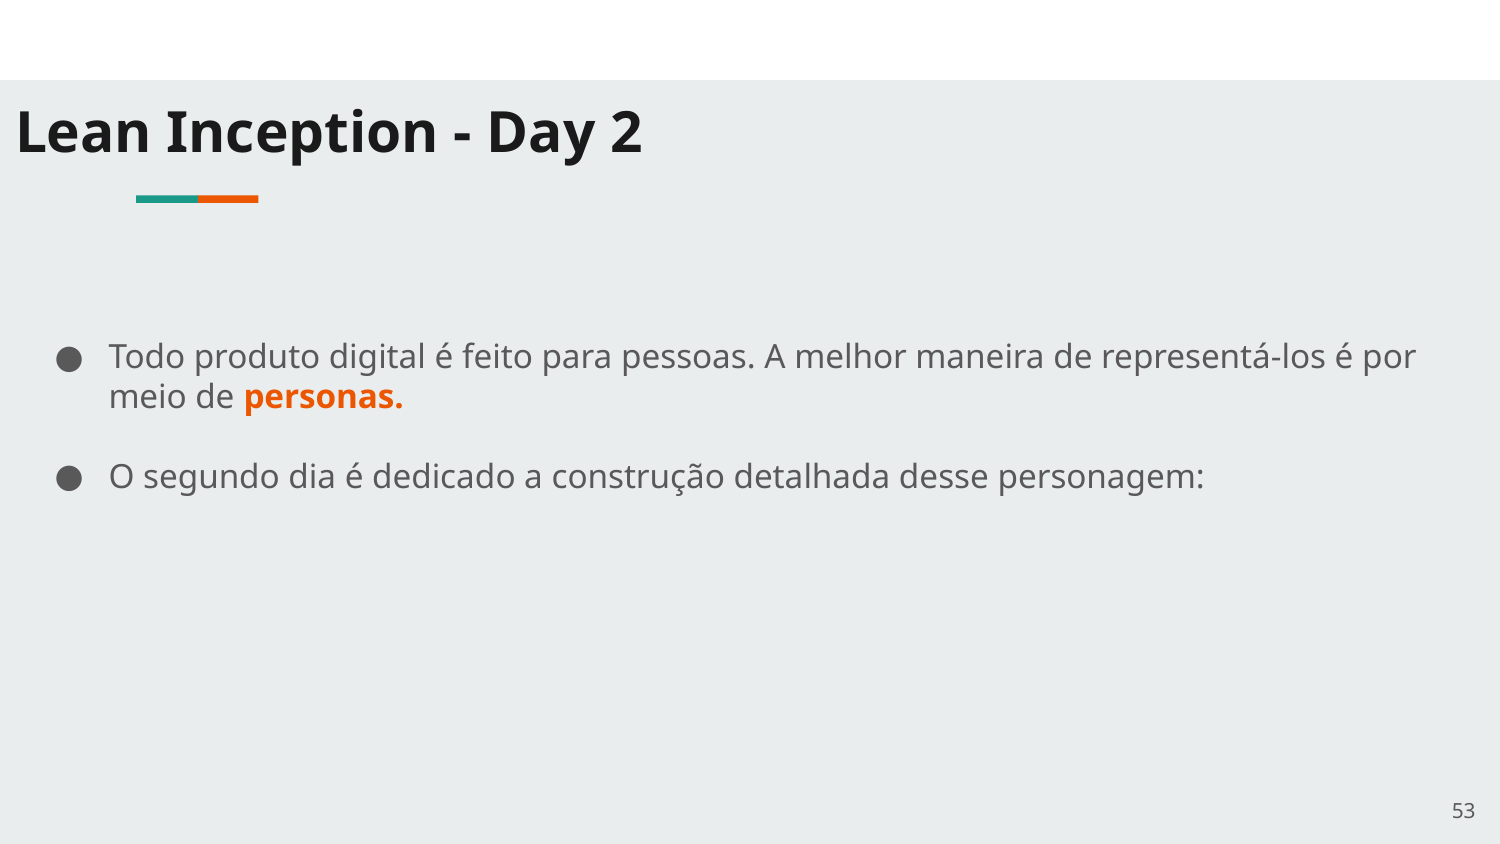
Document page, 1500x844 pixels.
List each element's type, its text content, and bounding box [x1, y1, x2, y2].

slide_number <number> [1400, 779, 1491, 844]
title Lean Inception - Day 2 [0, 80, 1101, 181]
subtitle Todo produto digital é feito para pessoas. A melhor maneira de representá-los é por meio de personas. O segundo dia é dedicado a construção detalhada desse personagem: [18, 235, 1466, 787]
